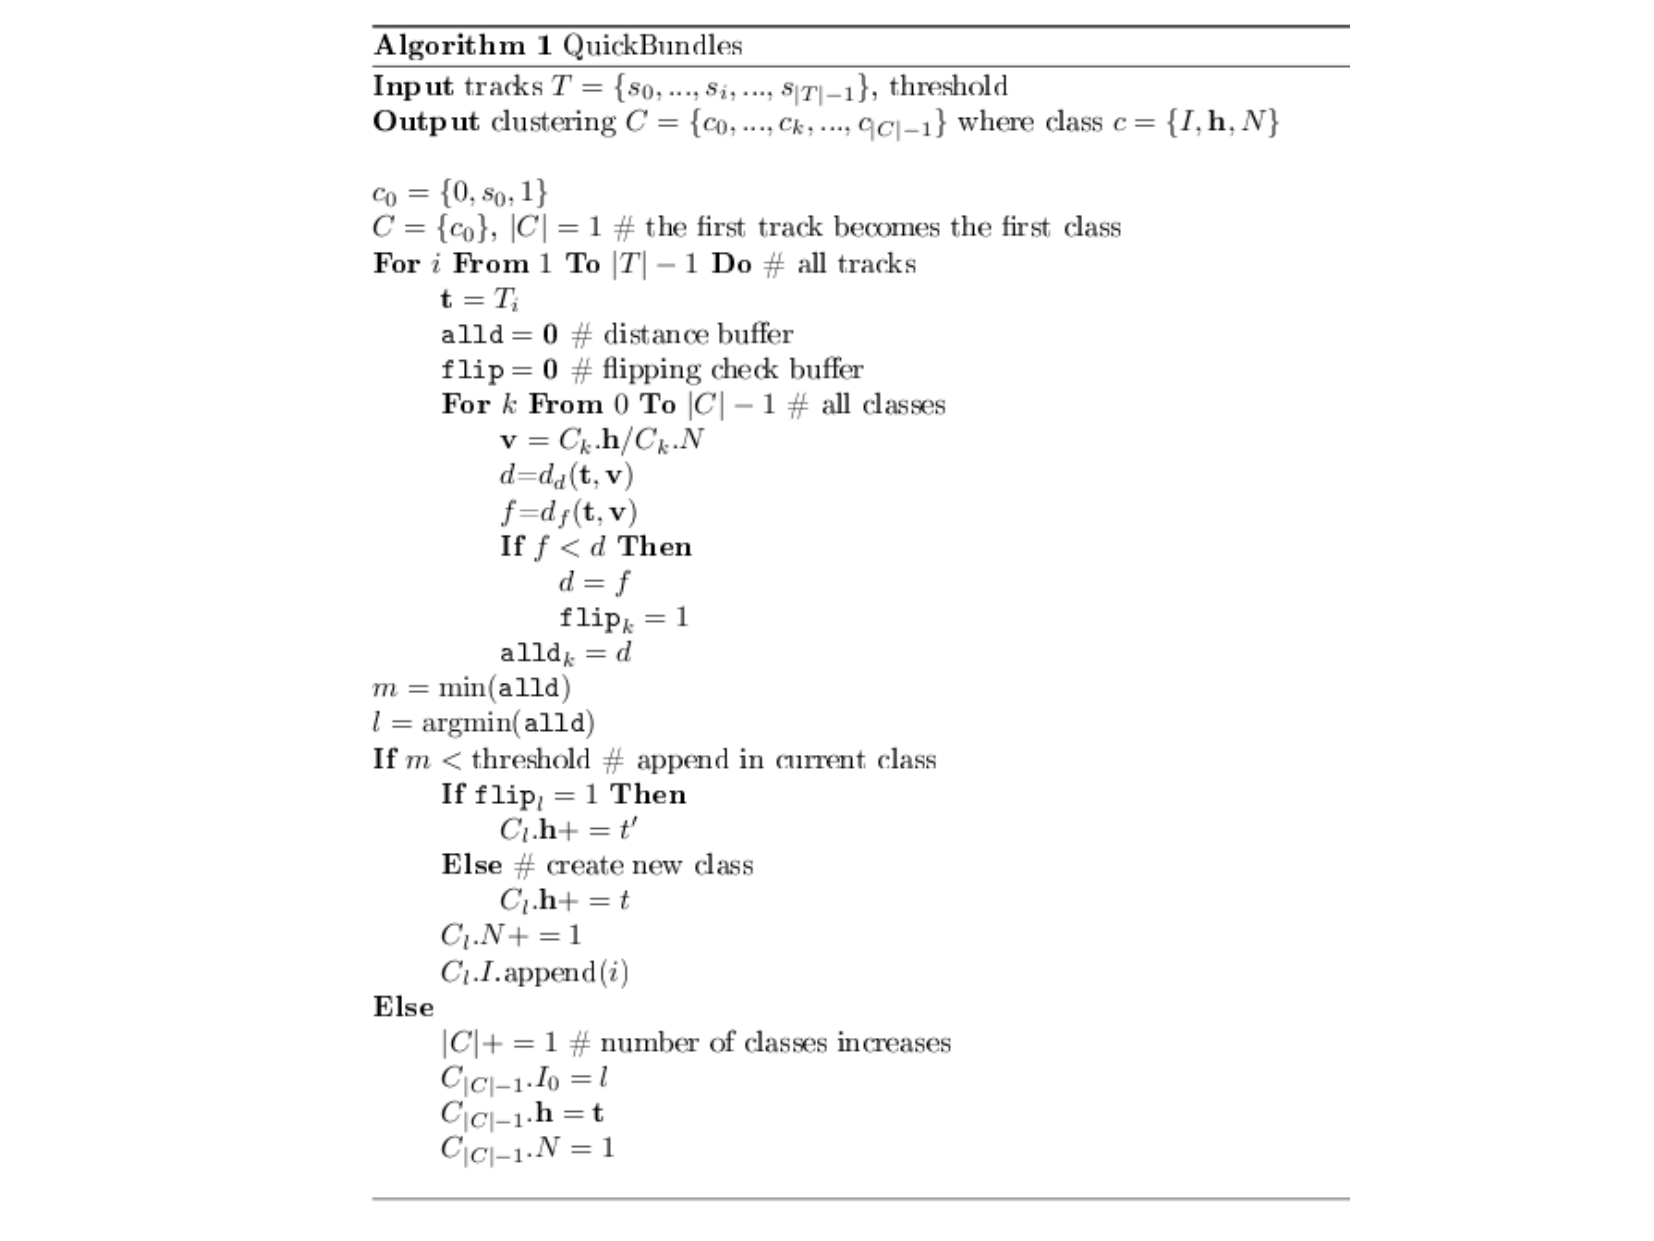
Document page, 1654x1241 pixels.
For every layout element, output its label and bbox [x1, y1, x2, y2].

picture [354, 5, 1350, 1233]
